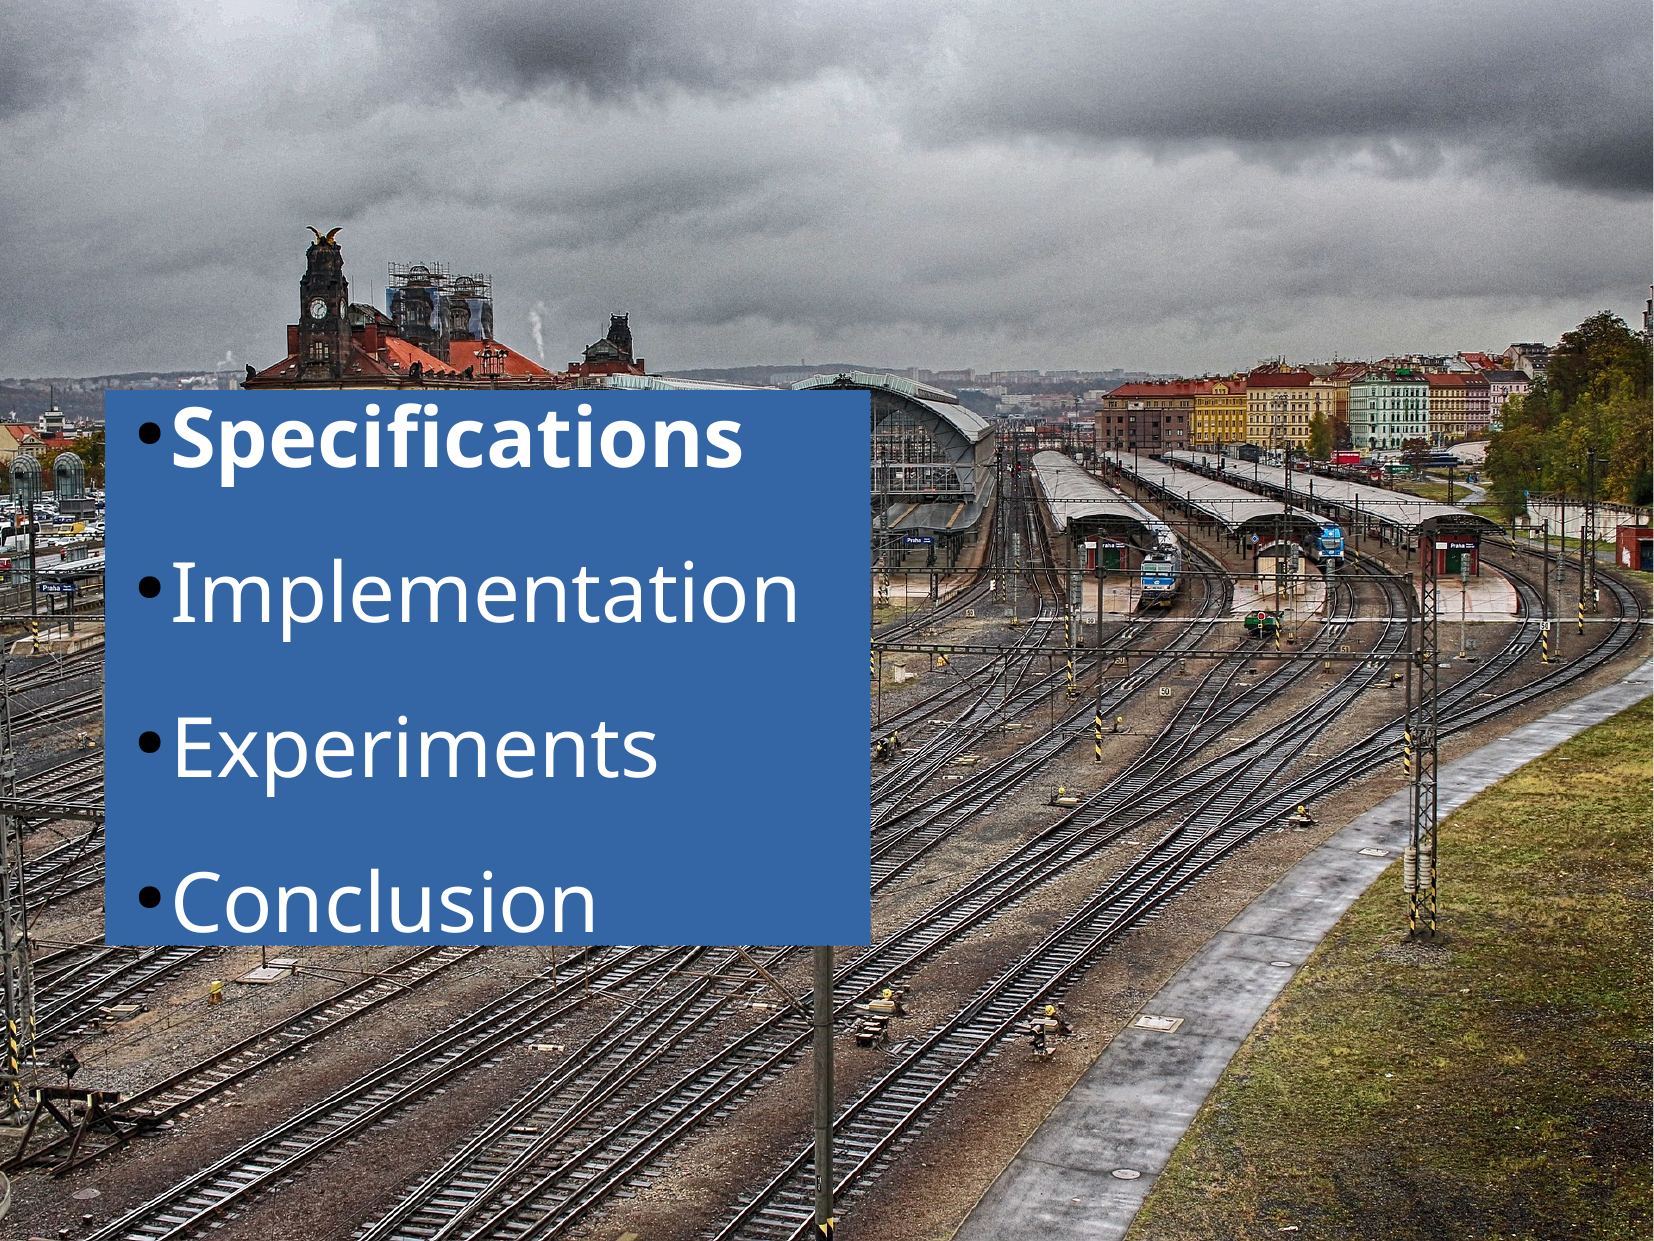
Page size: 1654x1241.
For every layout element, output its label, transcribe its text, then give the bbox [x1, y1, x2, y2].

picture [0, 0, 1654, 1241]
text_box Specifications Implementation Experiments Conclusion [75, 360, 991, 976]
